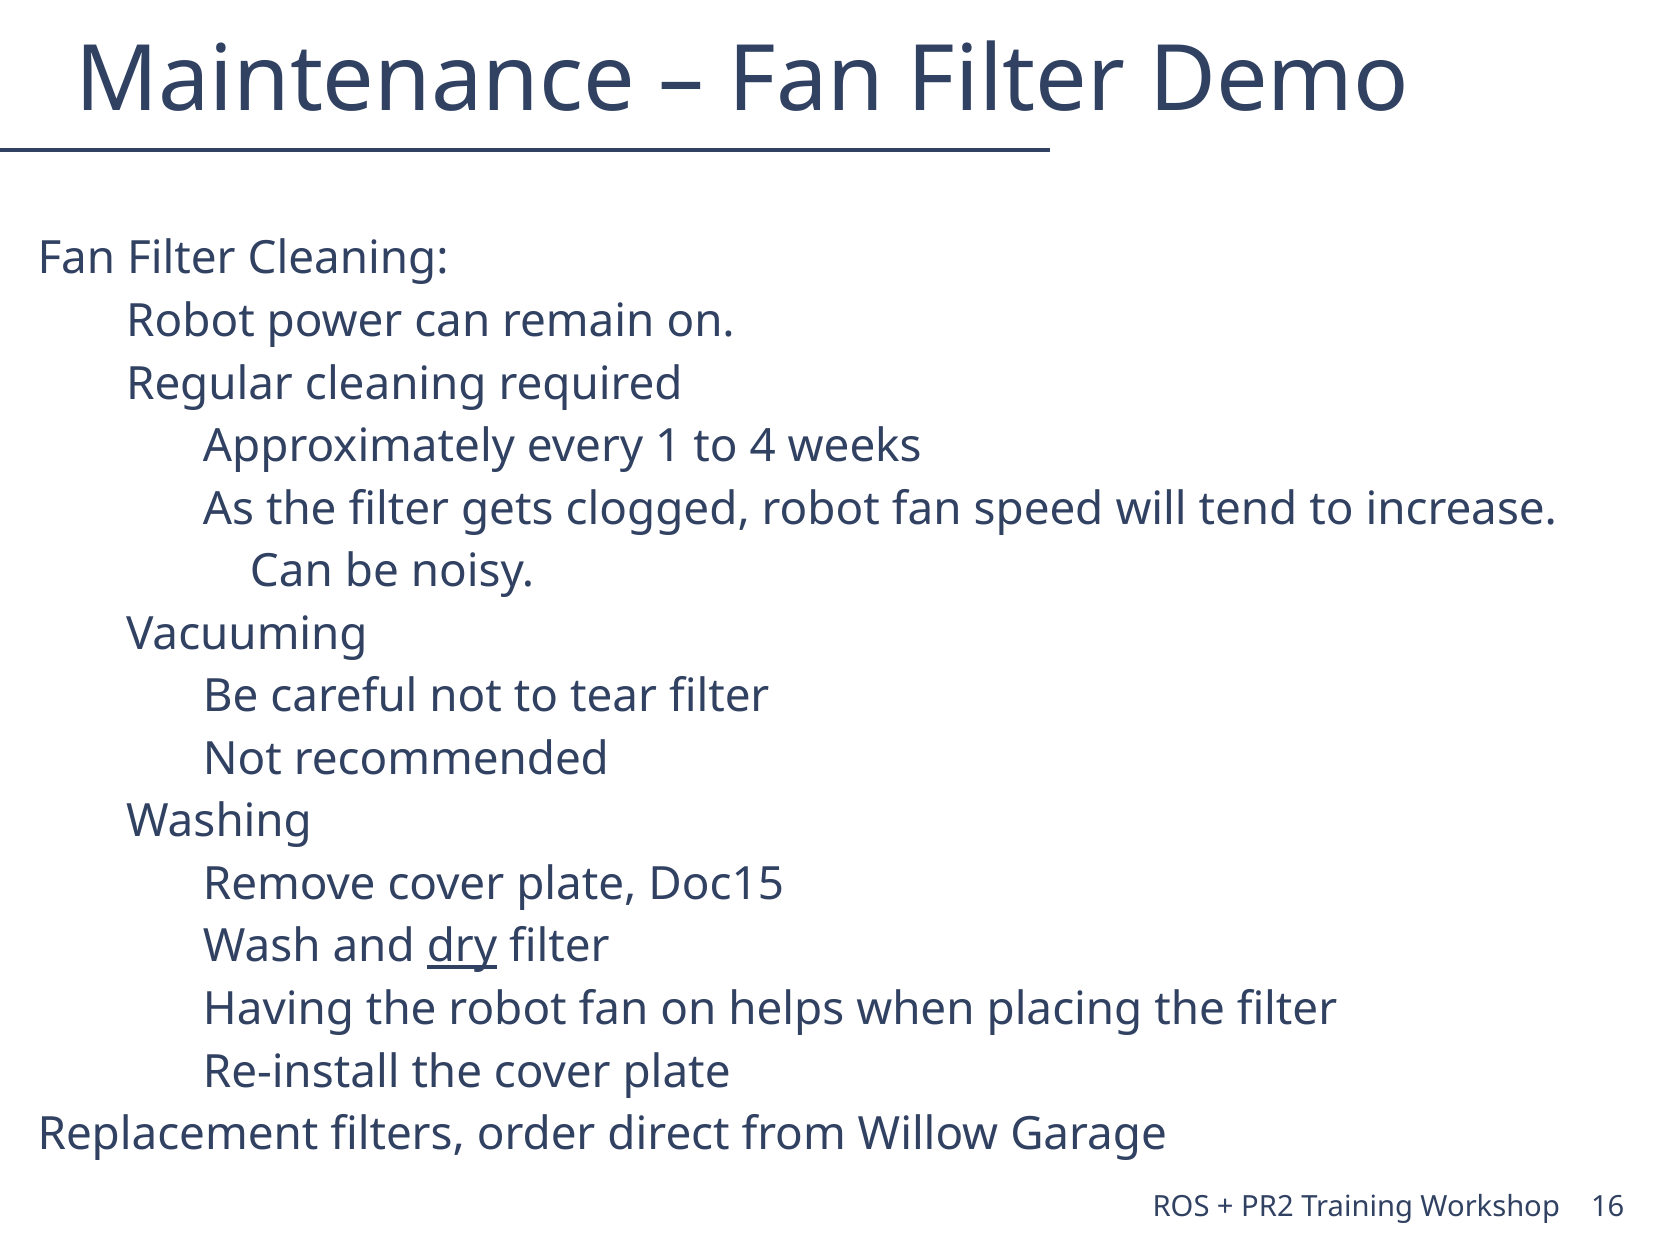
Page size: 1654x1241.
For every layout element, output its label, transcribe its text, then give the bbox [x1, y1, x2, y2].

title Maintenance – Fan Filter Demo [75, 0, 1564, 151]
list Fan Filter Cleaning: Robot power can remain on. Regular cleaning required Approximately every 1 to 4 weeks As the filter gets clogged, robot fan speed will tend to increase. Can be noisy. Vacuuming Be careful not to tear filter Not recommended Washing Remove cover plate, Doc15 Wash and dry filter Having the robot fan on helps when placing the filter Re-install the cover plate Replacement filters, order direct from Willow Garage [37, 225, 1571, 1109]
